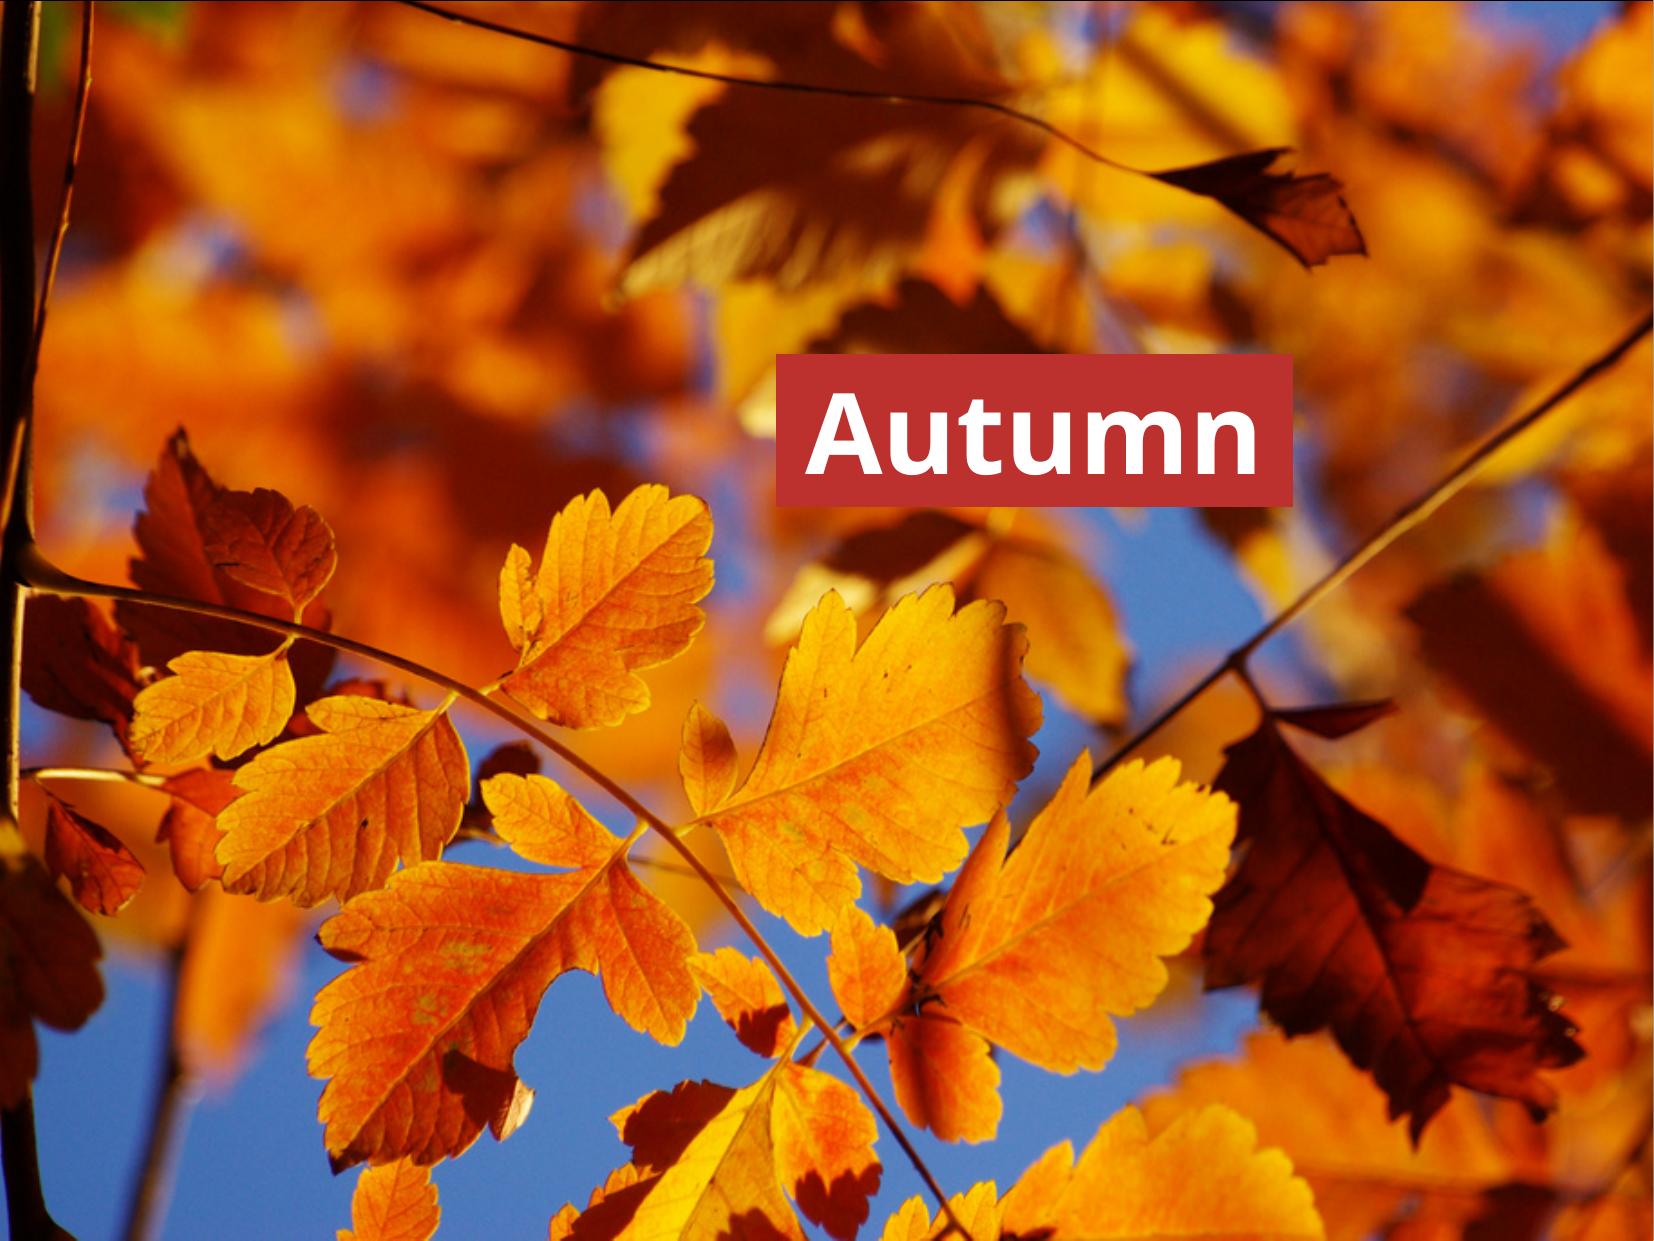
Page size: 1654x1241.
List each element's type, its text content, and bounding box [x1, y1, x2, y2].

list Autumn [255, 353, 1654, 933]
picture [0, 1, 1654, 1241]
